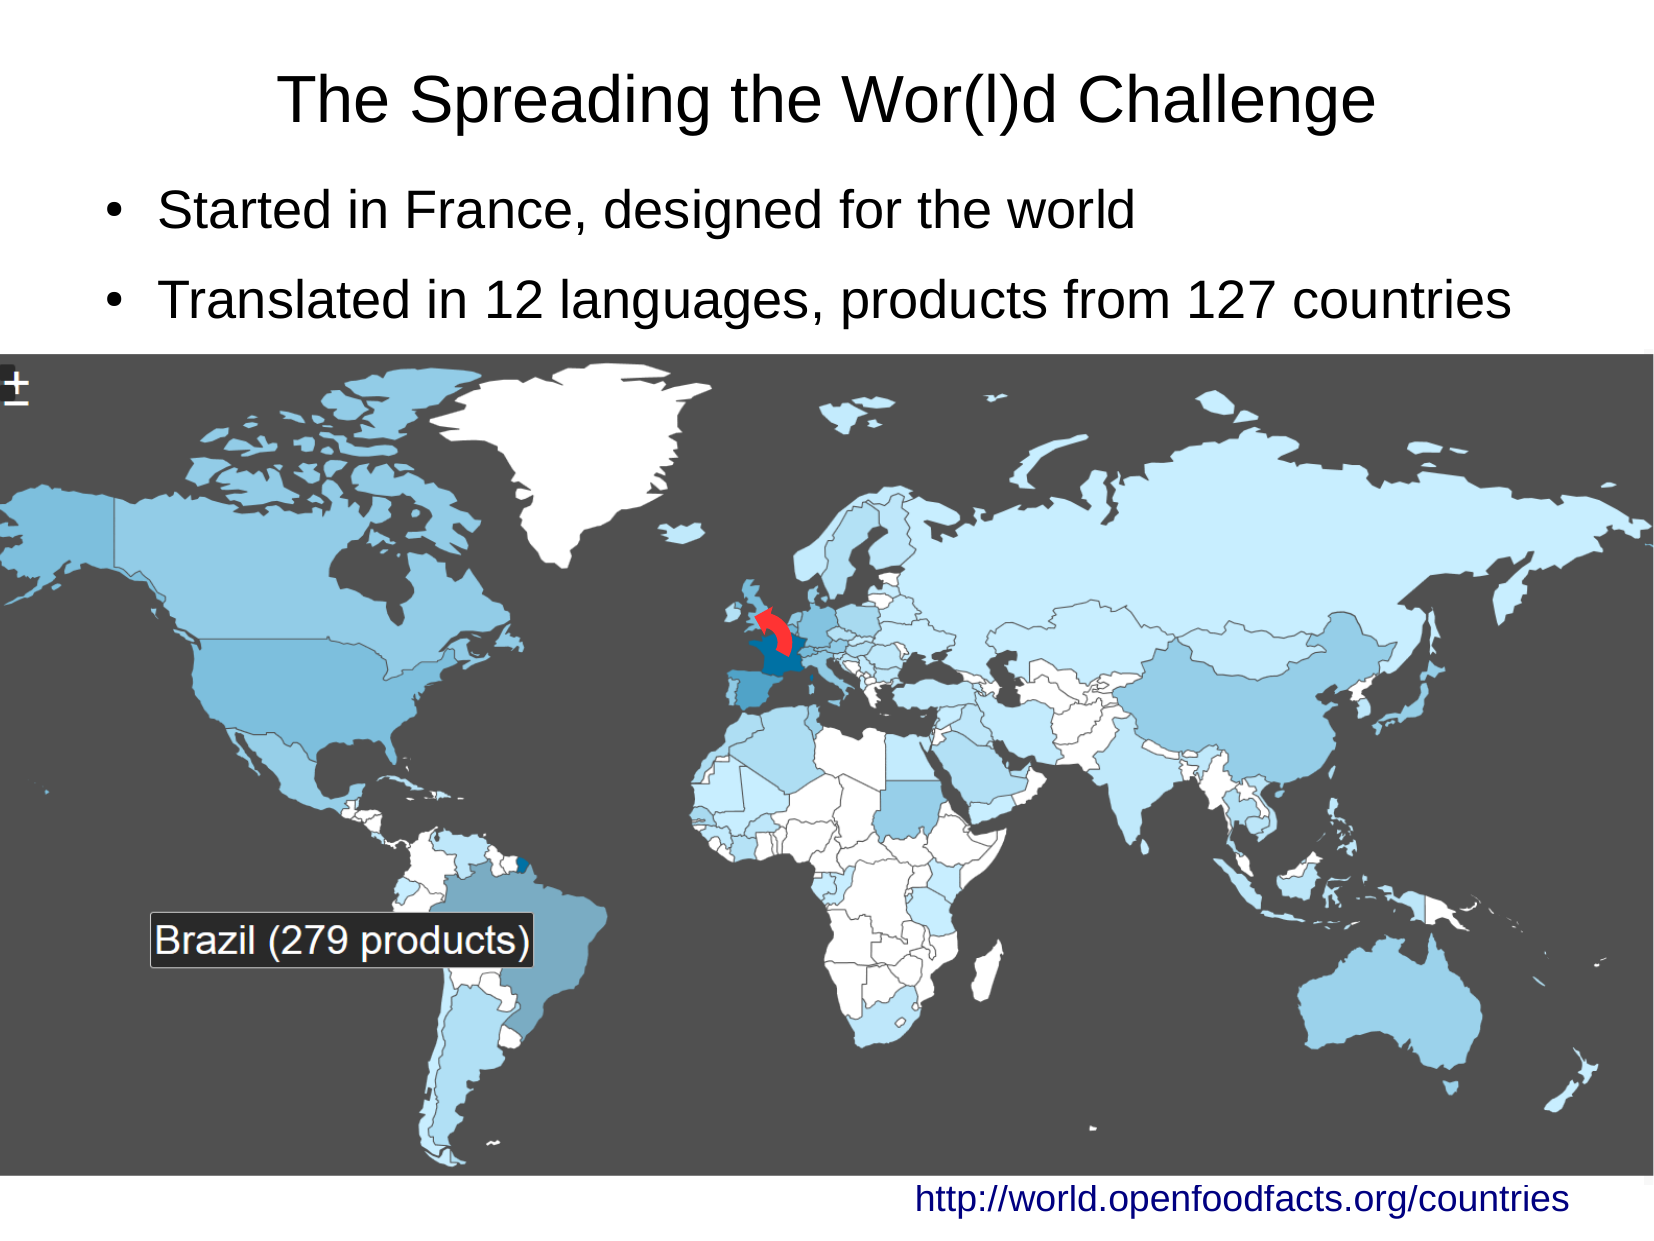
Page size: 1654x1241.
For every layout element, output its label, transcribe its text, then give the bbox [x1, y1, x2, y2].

list Started in France, designed for the world Translated in 12 languages, products from 127 countries [86, 180, 1576, 349]
title The Spreading the Wor(l)d Challenge [63, 49, 1590, 151]
text_box http://world.openfoodfacts.org/countries [900, 1186, 1654, 1241]
text_box [754, 606, 793, 657]
picture [0, 349, 1654, 1186]
